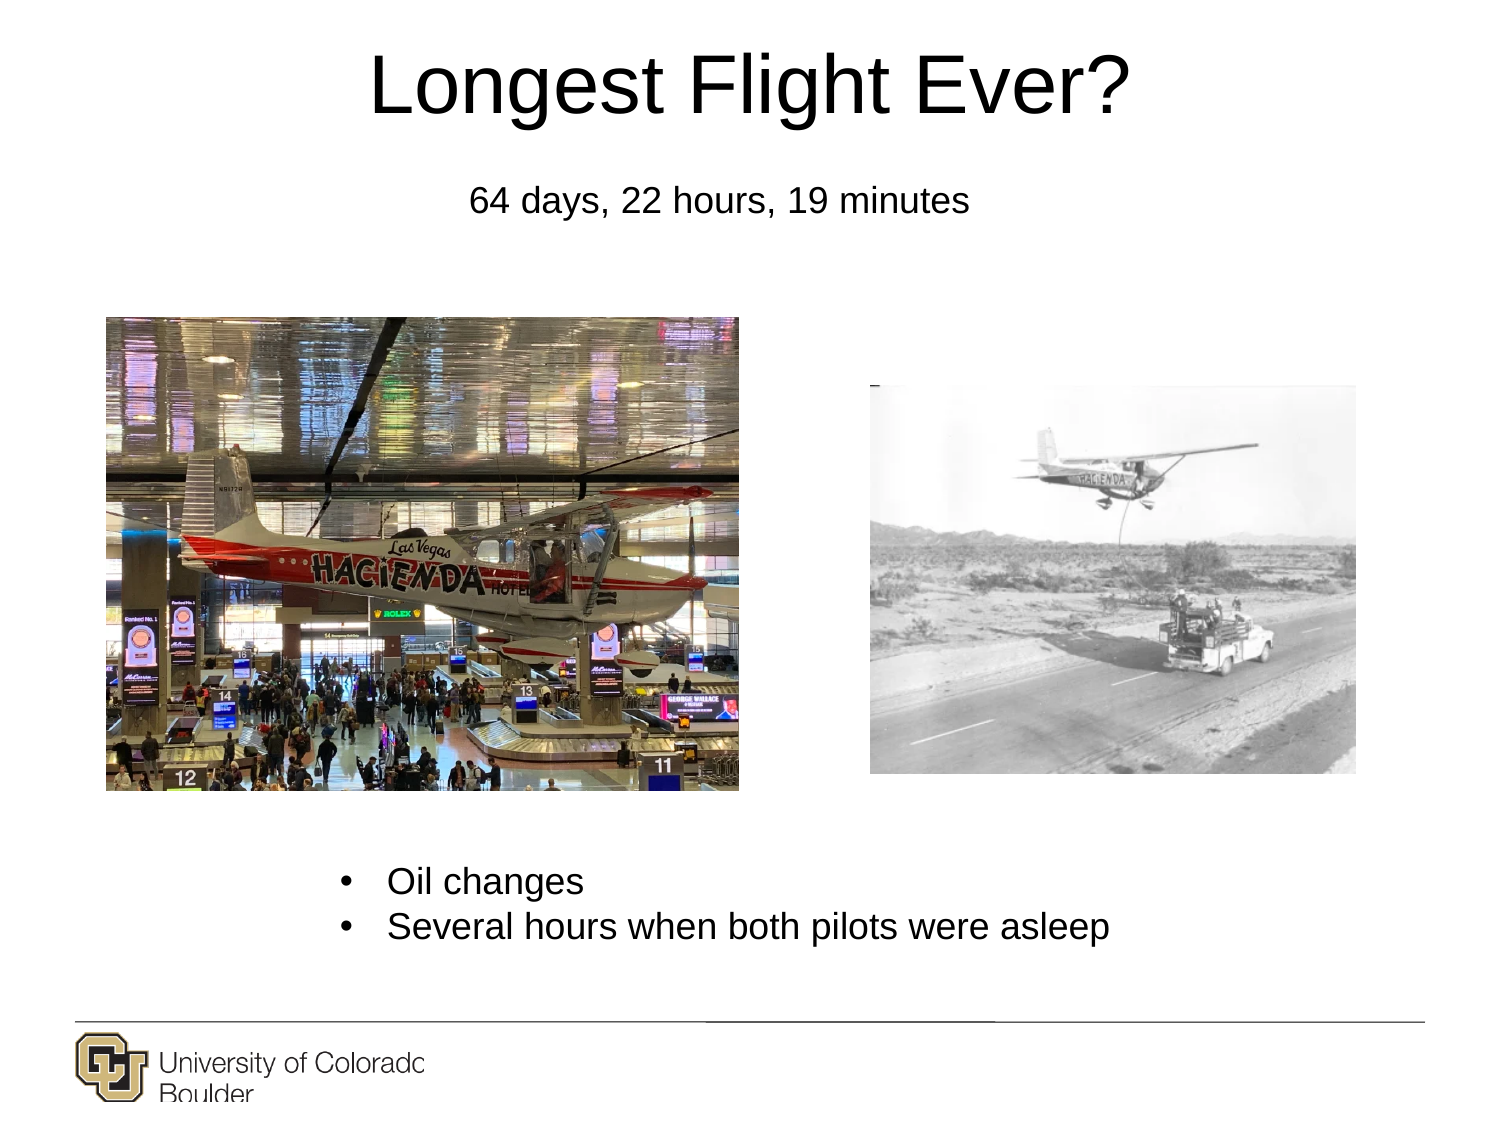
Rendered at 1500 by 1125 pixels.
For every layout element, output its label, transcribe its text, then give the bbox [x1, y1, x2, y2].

text_box Oil changes Several hours when both pilots were asleep [325, 850, 1217, 955]
title Longest Flight Ever? [75, 26, 1425, 135]
text_box 64 days, 22 hours, 19 minutes [454, 168, 1046, 229]
picture [870, 385, 1356, 774]
picture [106, 317, 739, 791]
